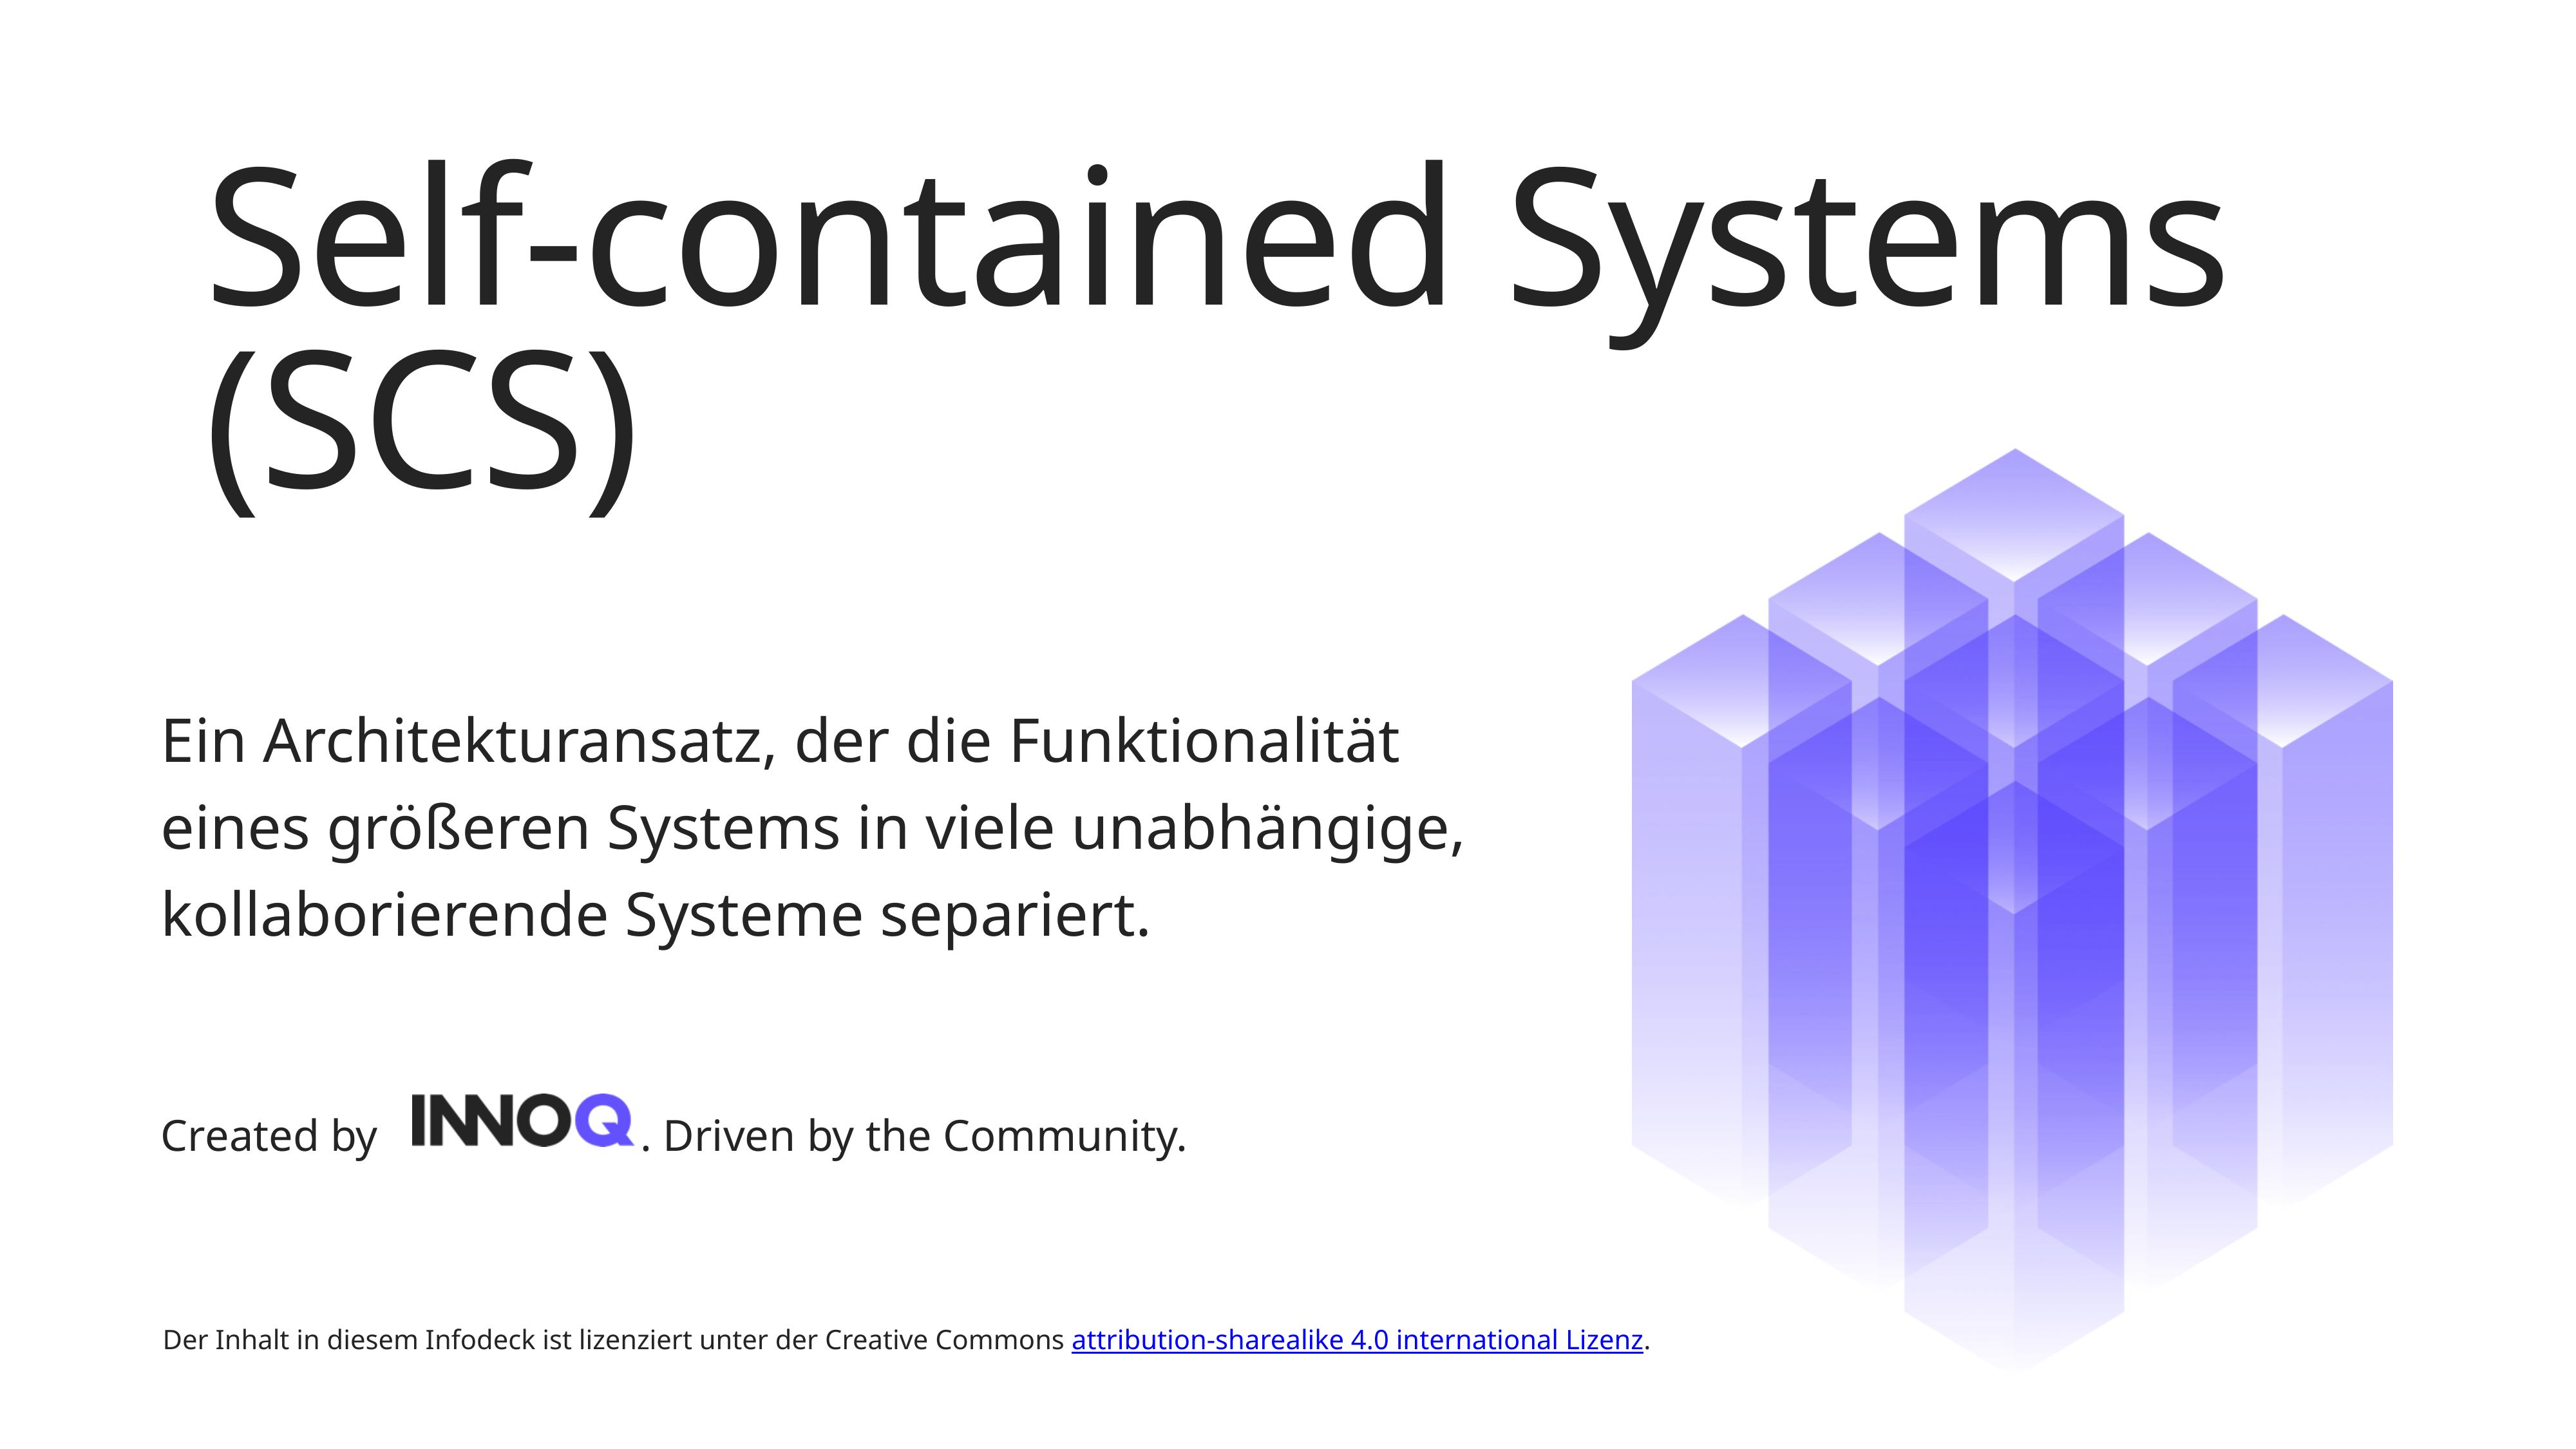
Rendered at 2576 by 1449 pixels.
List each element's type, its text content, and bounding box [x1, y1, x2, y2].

text_box . Driven by the Community. [635, 1092, 1250, 1166]
picture [416, 1094, 635, 1147]
text_box Self-contained Systems (SCS) [198, 153, 2237, 530]
picture [1632, 448, 2393, 1379]
text_box Created by [155, 1092, 416, 1166]
text_box Ein Architekturansatz, der die Funktionalität eines größeren Systems in viele unabhängige, kollaborierende Systeme separiert. [155, 682, 1520, 954]
text_box Der Inhalt in diesem Infodeck ist lizenziert unter der Creative Commons attribution-sharealike 4.0 international Lizenz. [157, 1310, 1728, 1365]
